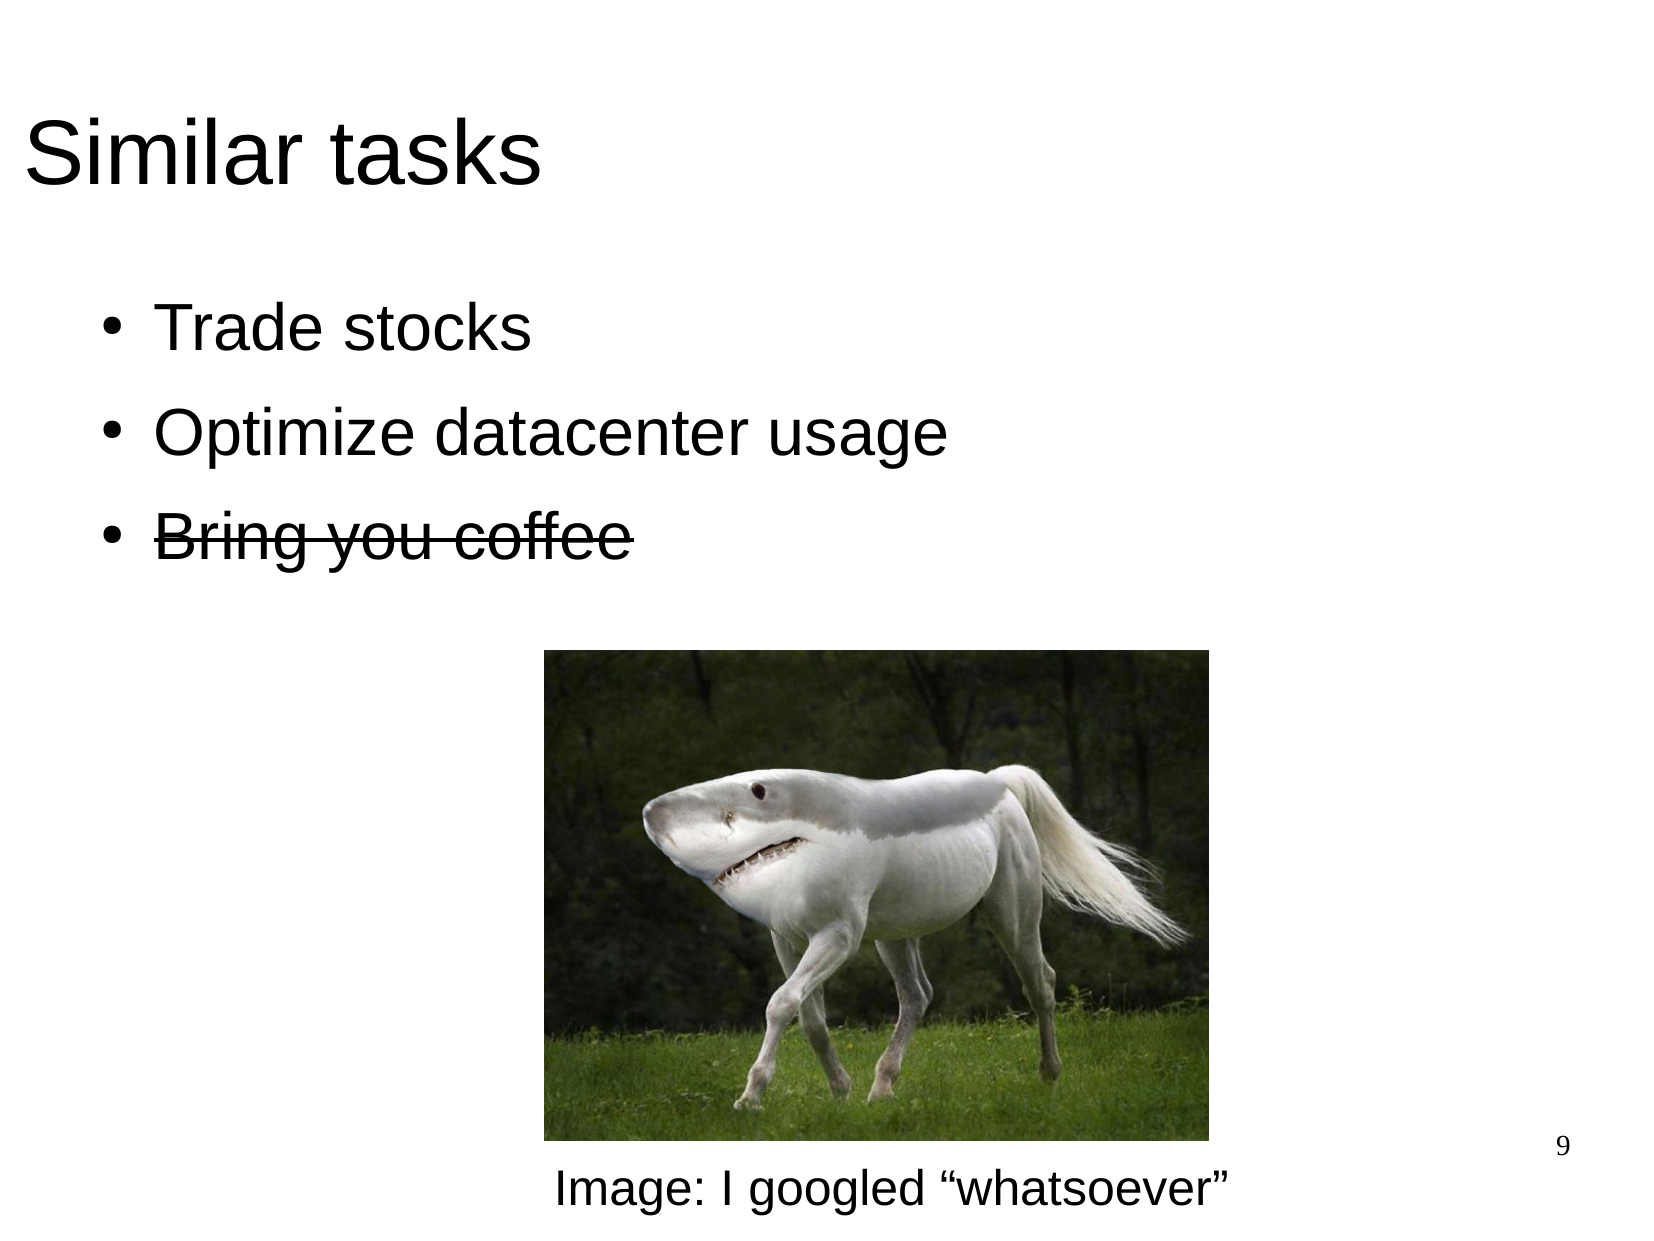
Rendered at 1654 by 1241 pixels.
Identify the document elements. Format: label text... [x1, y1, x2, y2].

text_box Image: I googled “whatsoever” [539, 1152, 1245, 1224]
picture [544, 650, 1209, 1141]
title Similar tasks [23, 49, 1512, 257]
list Trade stocks Optimize datacenter usage Bring you coffee [82, 290, 1571, 1010]
